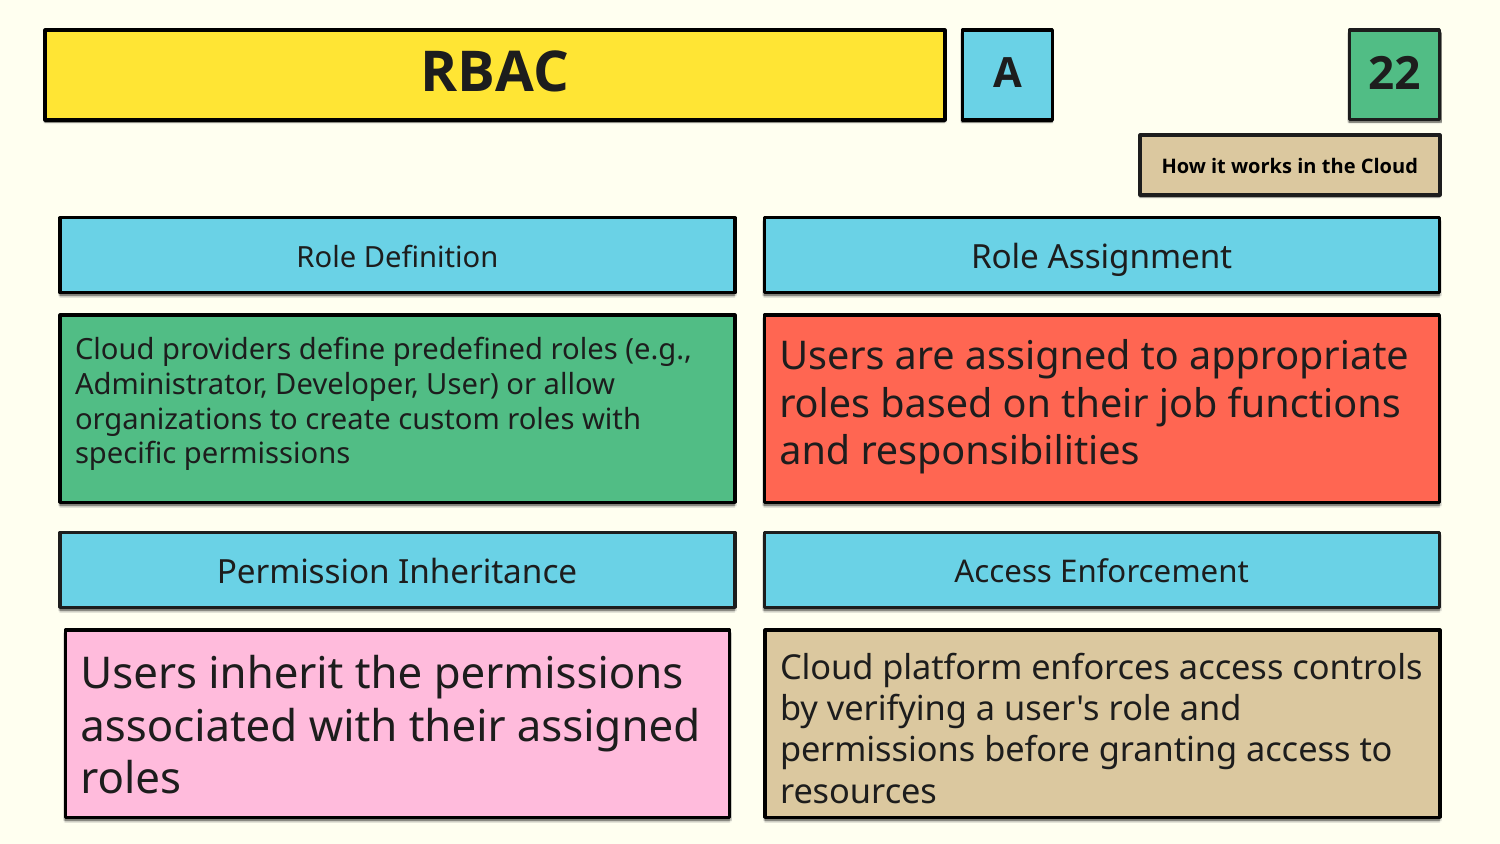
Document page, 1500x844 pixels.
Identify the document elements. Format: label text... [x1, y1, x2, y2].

subtitle Permission Inheritance [60, 532, 735, 608]
title How it works in the Cloud [1140, 135, 1440, 195]
subtitle Role Assignment [764, 217, 1440, 293]
list Users inherit the permissions associated with their assigned roles [65, 630, 730, 818]
list Cloud platform enforces access controls by verifying a user's role and permissions before granting access to resources [765, 630, 1440, 818]
list Users are assigned to appropriate roles based on their job functions and responsibilities [764, 315, 1440, 503]
subtitle Role Definition [60, 217, 735, 293]
subtitle Access Enforcement [764, 532, 1440, 608]
title A [962, 30, 1053, 120]
title RBAC [45, 30, 945, 120]
list Cloud providers define predefined roles (e.g., Administrator, Developer, User) or allow organizations to create custom roles with specific permissions [60, 315, 735, 503]
